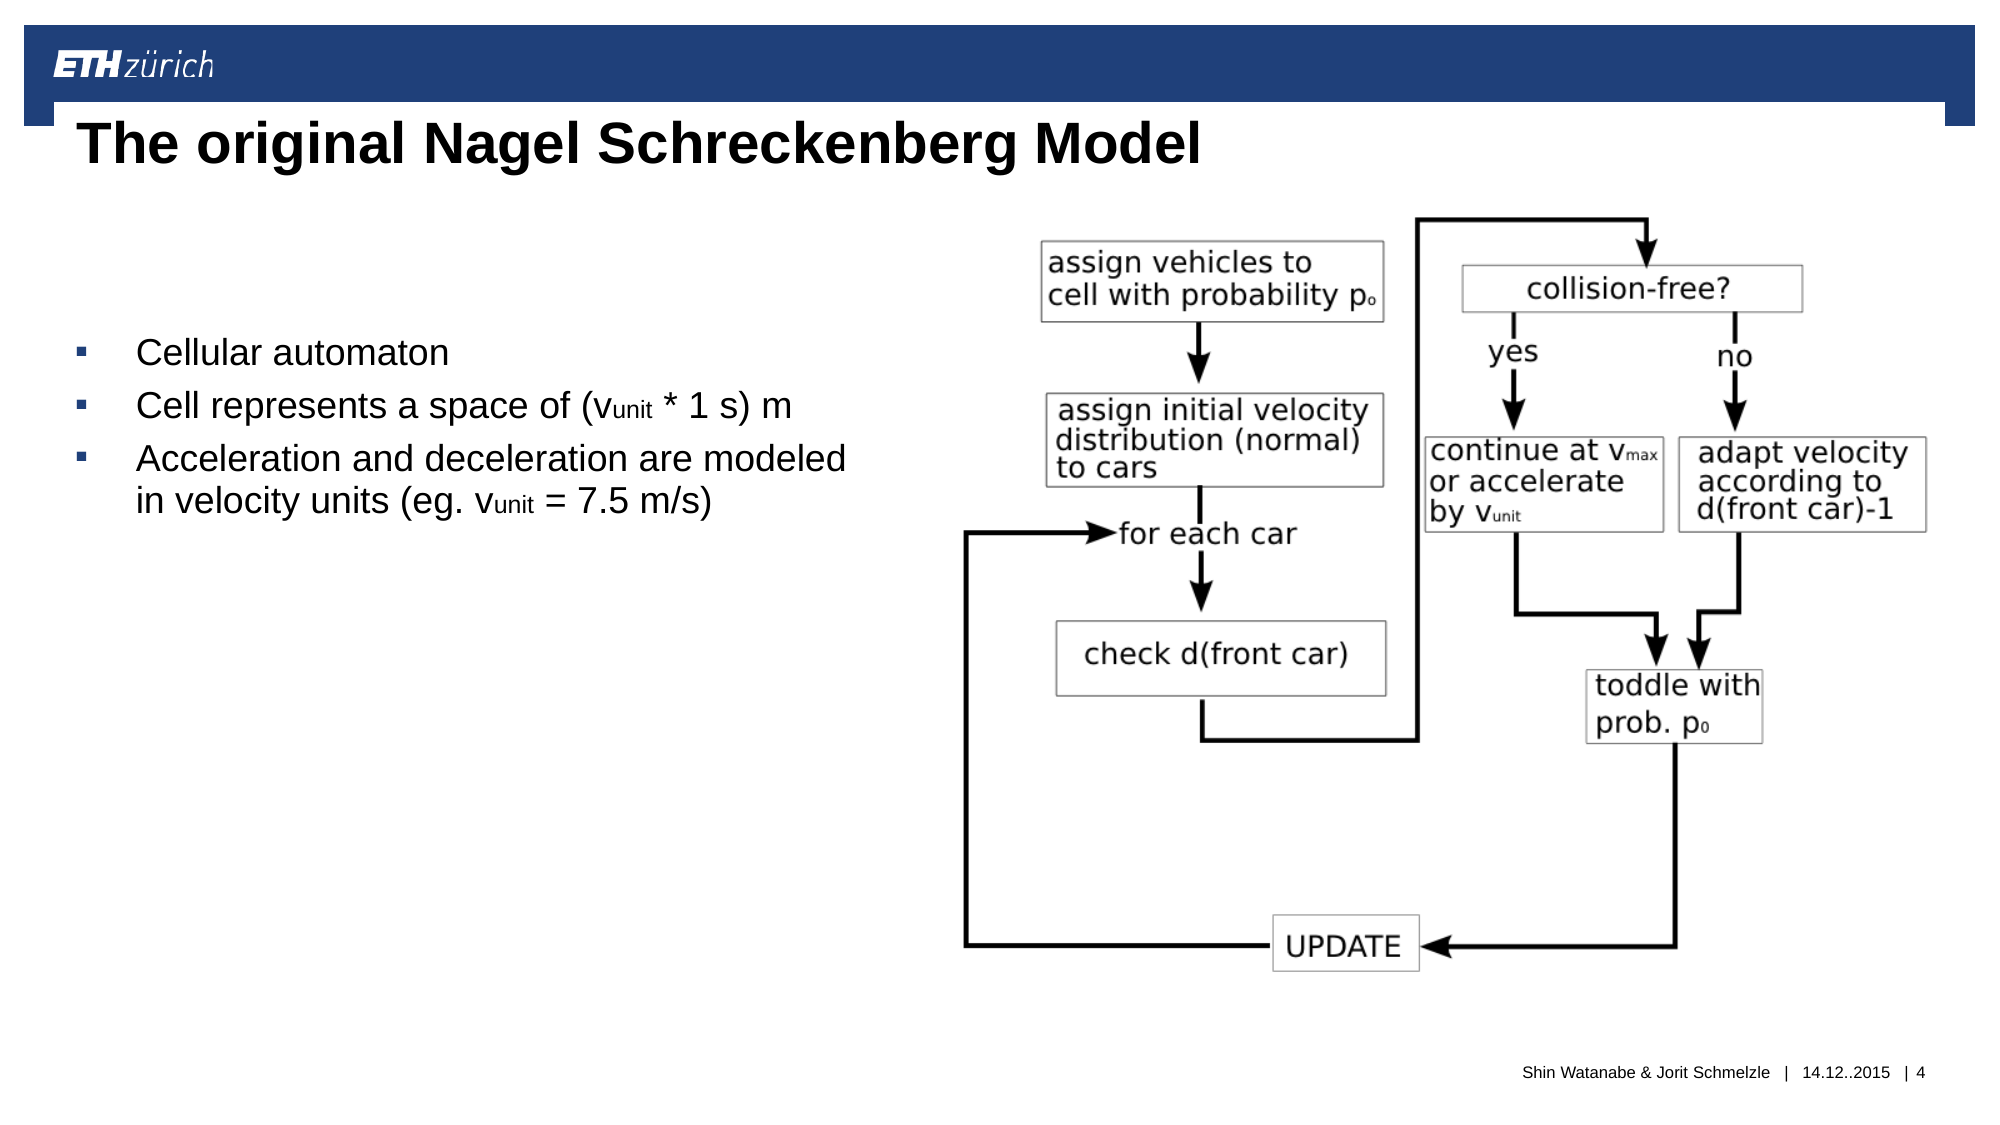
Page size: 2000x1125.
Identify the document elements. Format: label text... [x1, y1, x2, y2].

title The original Nagel Schreckenberg Model [53, 101, 1945, 262]
picture [945, 200, 1949, 987]
list Cellular automaton Cell represents a space of (vunit * 1 s) m Acceleration and deceleration are modeled in velocity units (eg. vunit = 7.5 m/s) [53, 331, 875, 1023]
